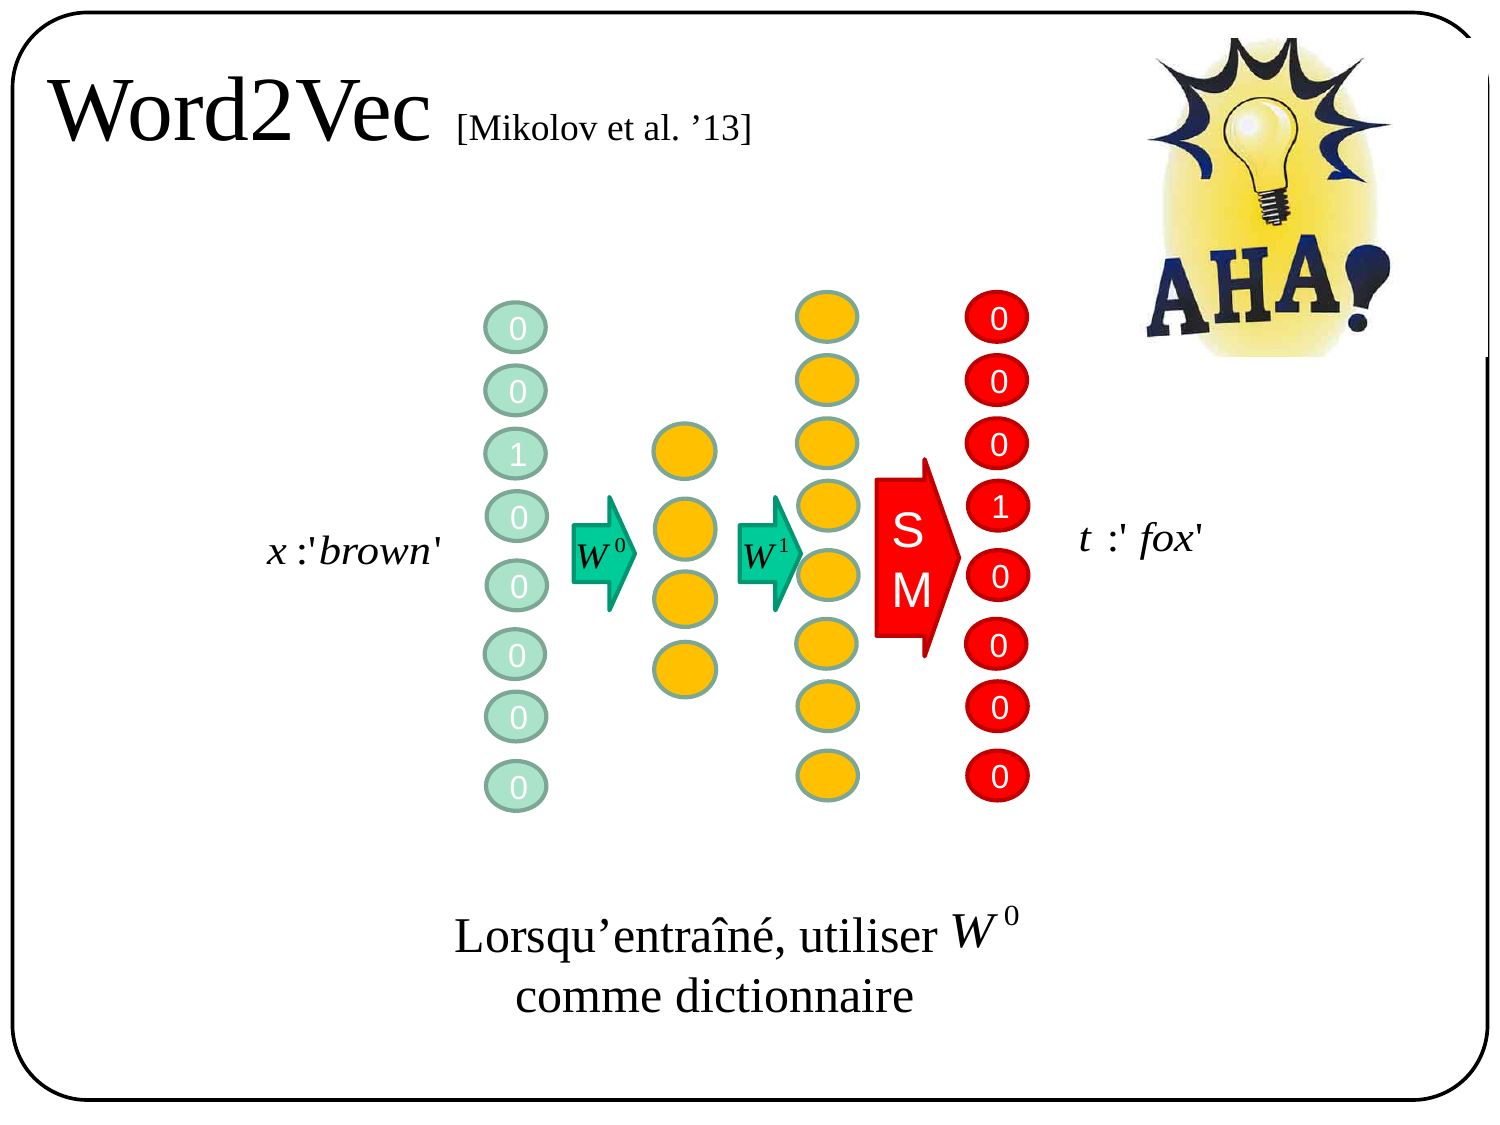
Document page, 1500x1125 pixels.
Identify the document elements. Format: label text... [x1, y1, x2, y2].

picture [739, 529, 794, 578]
text_box [797, 681, 858, 732]
text_box [796, 418, 858, 469]
picture [1049, 38, 1488, 357]
text_box [796, 355, 858, 405]
chart [259, 529, 450, 578]
text_box 0 [484, 629, 546, 680]
text_box 0 [966, 355, 1028, 405]
text_box 1 [485, 428, 546, 479]
text_box [654, 498, 716, 560]
text_box 0 [967, 550, 1029, 600]
text_box 1 [967, 480, 1029, 531]
text_box [654, 571, 717, 627]
chart [1073, 511, 1212, 571]
picture [1072, 510, 1211, 569]
text_box 0 [966, 618, 1027, 669]
text_box 0 [485, 761, 547, 811]
text_box 0 [486, 491, 548, 541]
text_box [798, 550, 859, 600]
picture [572, 529, 632, 578]
title Word2Vec [Mikolov et al. ’13] [32, 10, 1308, 198]
text_box 0 [967, 750, 1028, 801]
text_box [798, 480, 859, 531]
text_box [797, 750, 858, 801]
text_box 0 [967, 681, 1028, 732]
picture [945, 893, 1028, 961]
text_box Lorsqu’entraîné, utiliser comme dictionnaire [439, 894, 992, 1030]
picture [258, 527, 448, 575]
text_box 0 [485, 365, 546, 416]
text_box [796, 618, 857, 669]
text_box [654, 641, 717, 698]
text_box 0 [486, 560, 548, 611]
chart [946, 895, 1029, 963]
text_box 0 [485, 302, 546, 353]
text_box SM [876, 459, 960, 657]
text_box [653, 423, 716, 479]
text_box 0 [966, 418, 1028, 469]
text_box [796, 291, 858, 342]
text_box 0 [966, 291, 1028, 342]
text_box 0 [485, 691, 547, 742]
